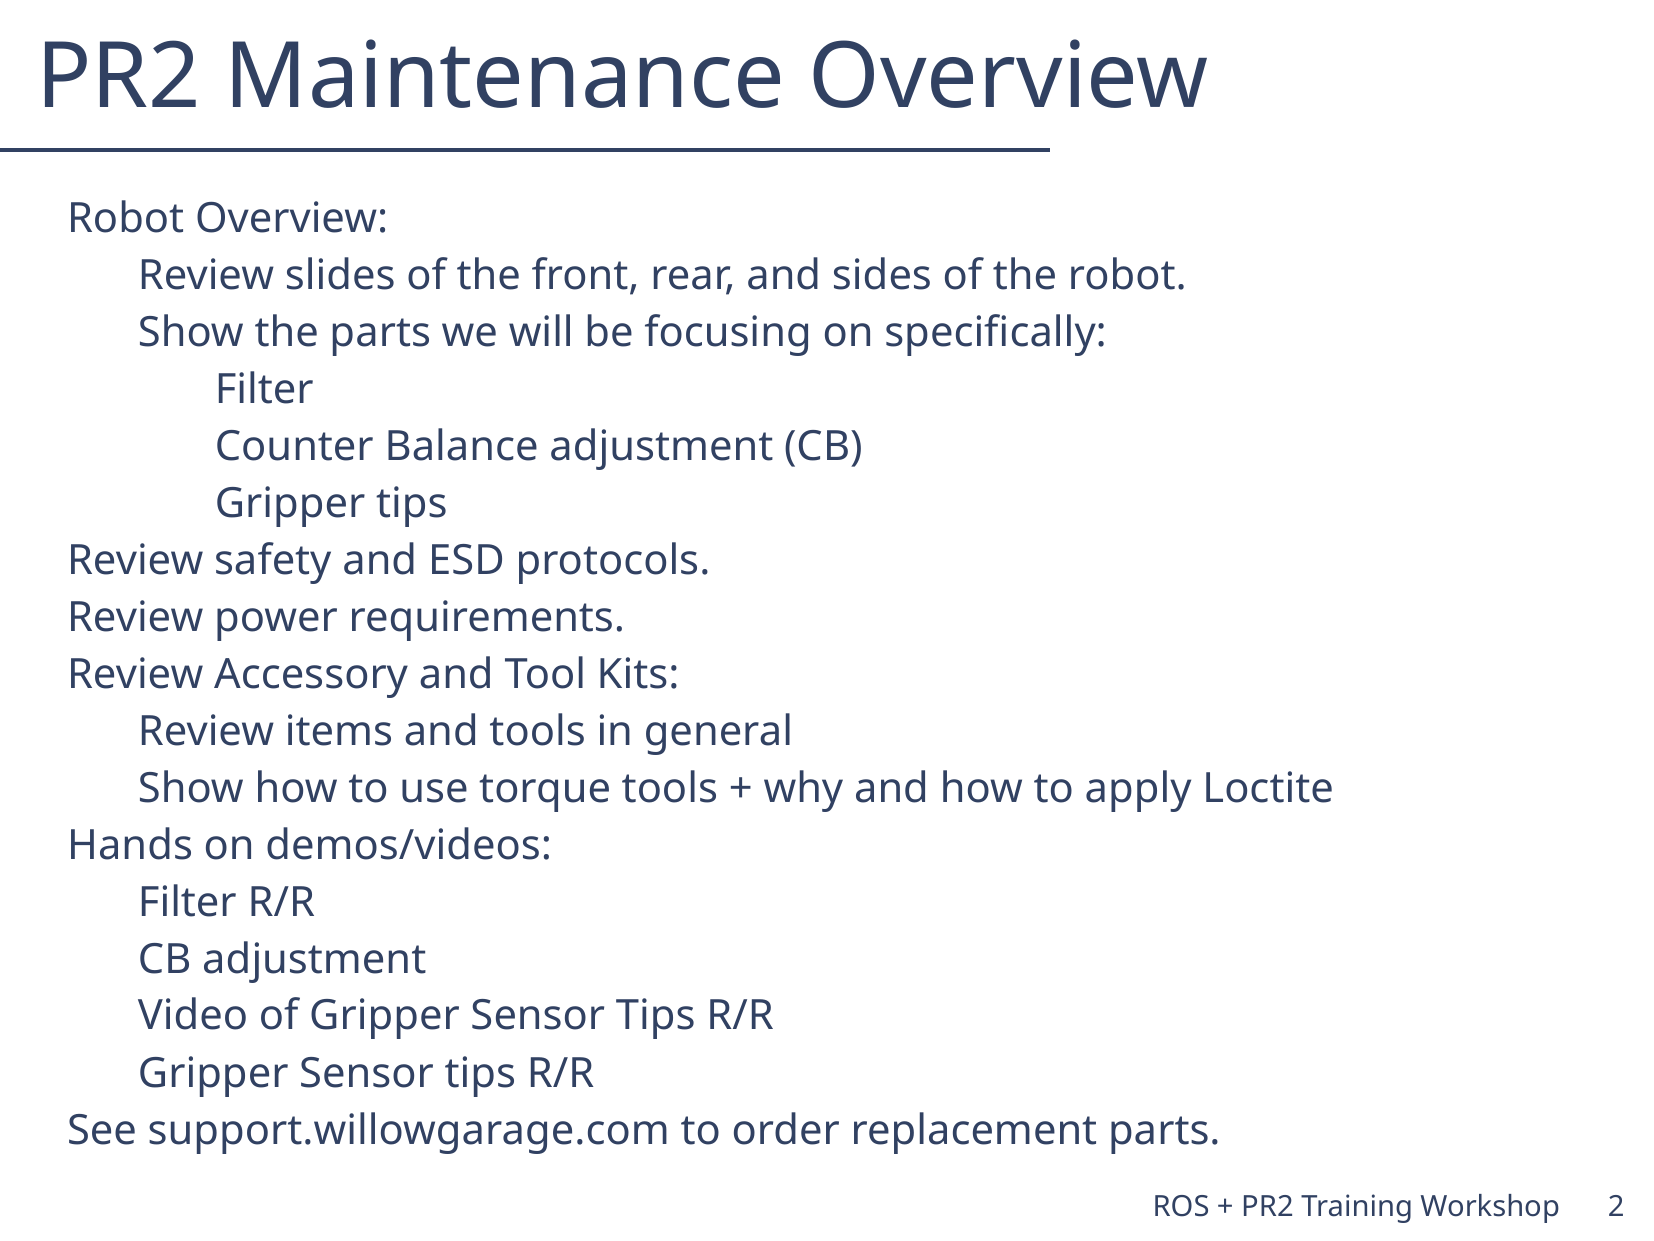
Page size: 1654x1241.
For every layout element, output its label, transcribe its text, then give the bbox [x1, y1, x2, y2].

list Robot Overview: Review slides of the front, rear, and sides of the robot. Show the parts we will be focusing on specifically: Filter Counter Balance adjustment (CB) Gripper tips Review safety and ESD protocols. Review power requirements. Review Accessory and Tool Kits: Review items and tools in general Show how to use torque tools + why and how to apply Loctite Hands on demos/videos: Filter R/R CB adjustment Video of Gripper Sensor Tips R/R Gripper Sensor tips R/R See support.willowgarage.com to order replacement parts. [49, 187, 1613, 1201]
title PR2 Maintenance Overview [36, 0, 1576, 145]
